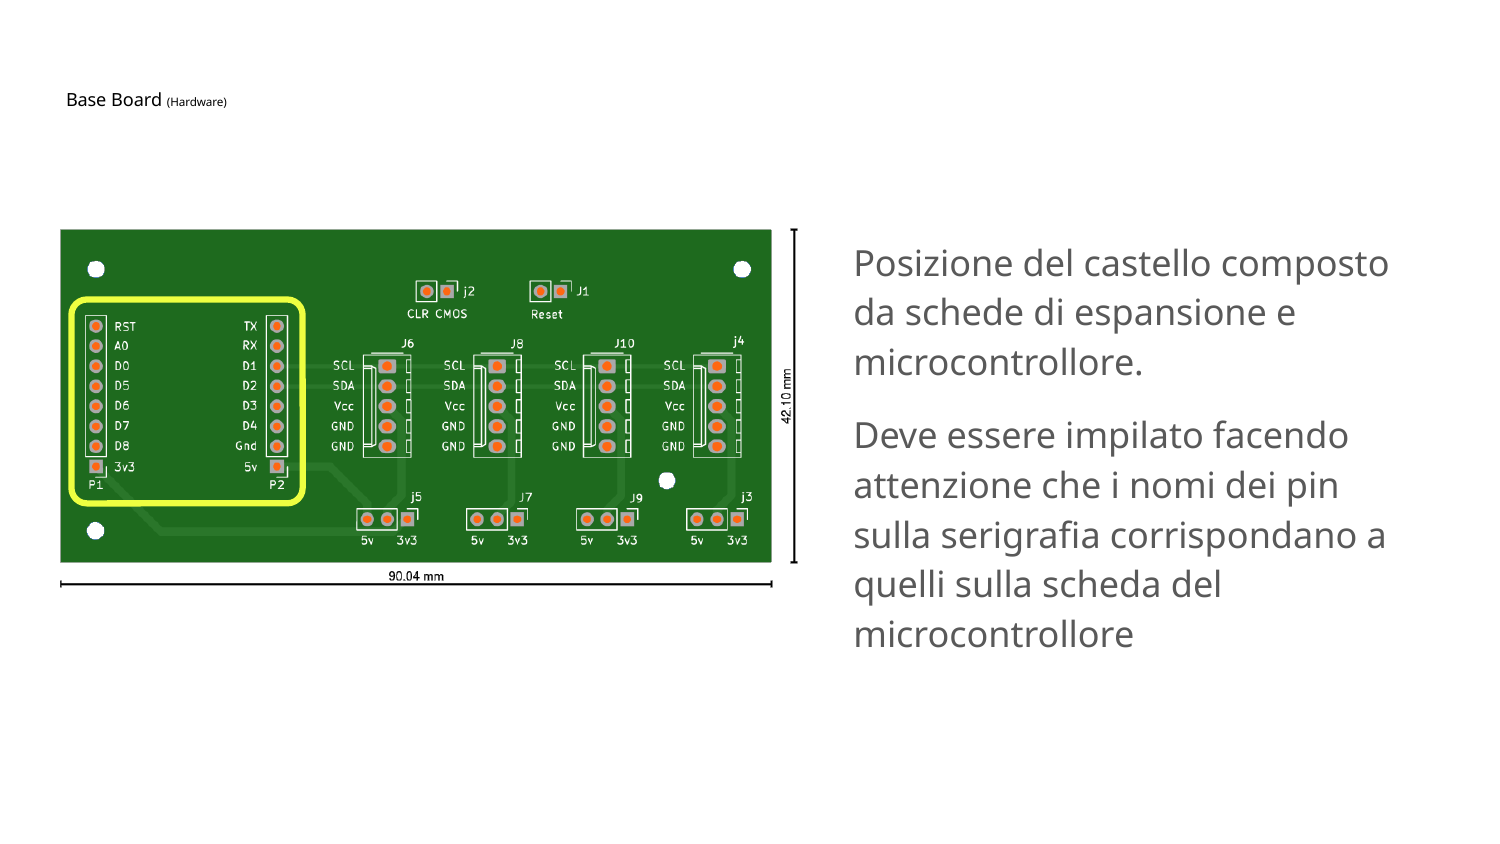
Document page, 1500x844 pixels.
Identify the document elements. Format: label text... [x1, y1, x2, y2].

title Base Board (Hardware) [51, 72, 1449, 167]
picture [51, 134, 839, 595]
list Posizione del castello composto da schede di espansione e microcontrollore. Deve essere impilato facendo attenzione che i nomi dei pin sulla serigrafia corrispondano a quelli sulla scheda del microcontrollore [838, 218, 1410, 710]
